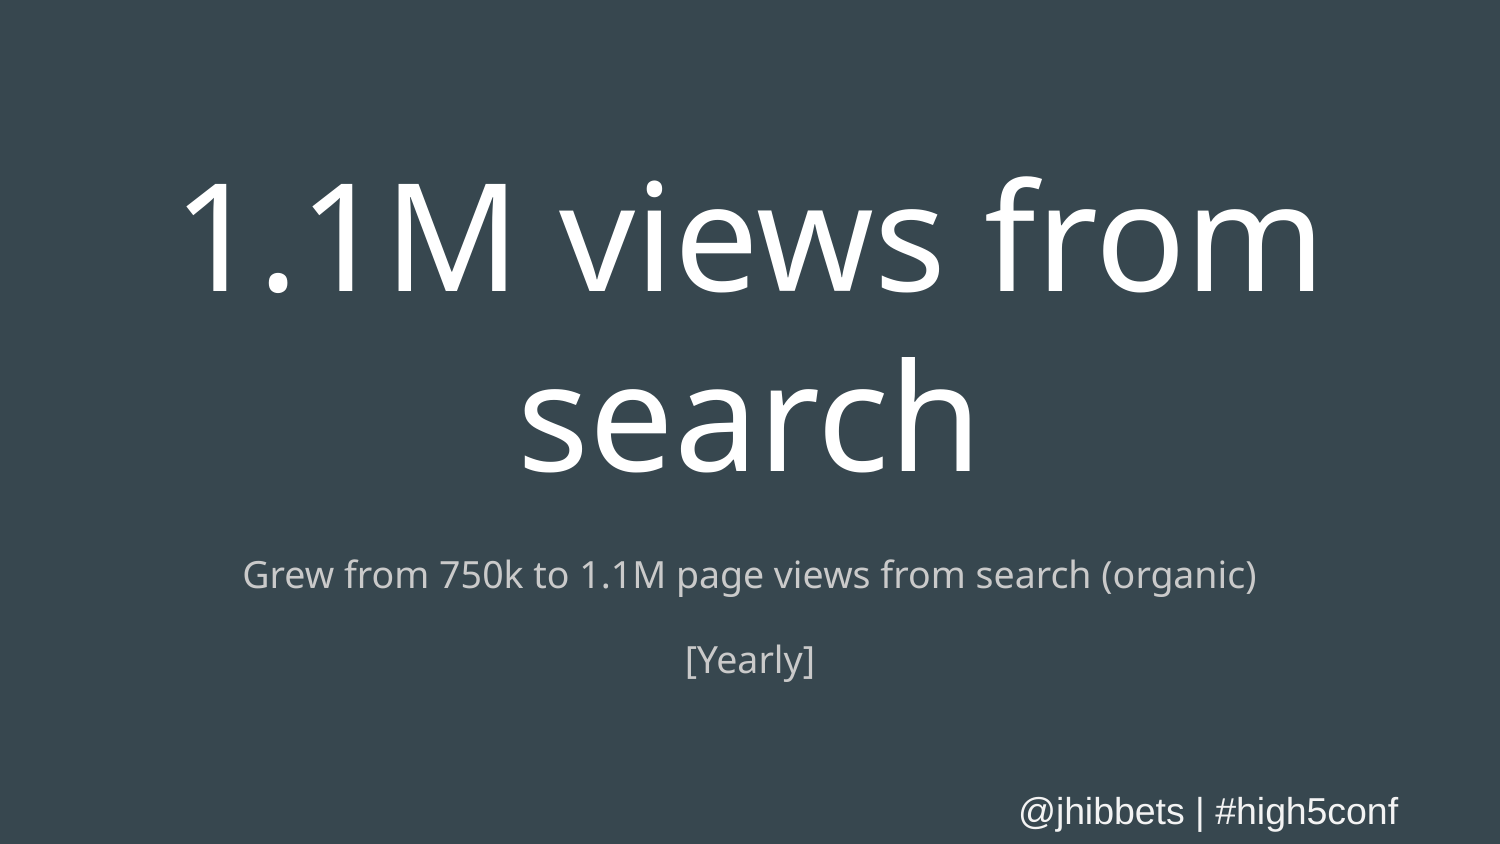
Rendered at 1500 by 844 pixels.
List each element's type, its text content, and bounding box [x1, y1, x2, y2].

list Grew from 750k to 1.1M page views from search (organic) [Yearly] [51, 529, 1449, 743]
title 1.1M views from search [51, 205, 1449, 517]
